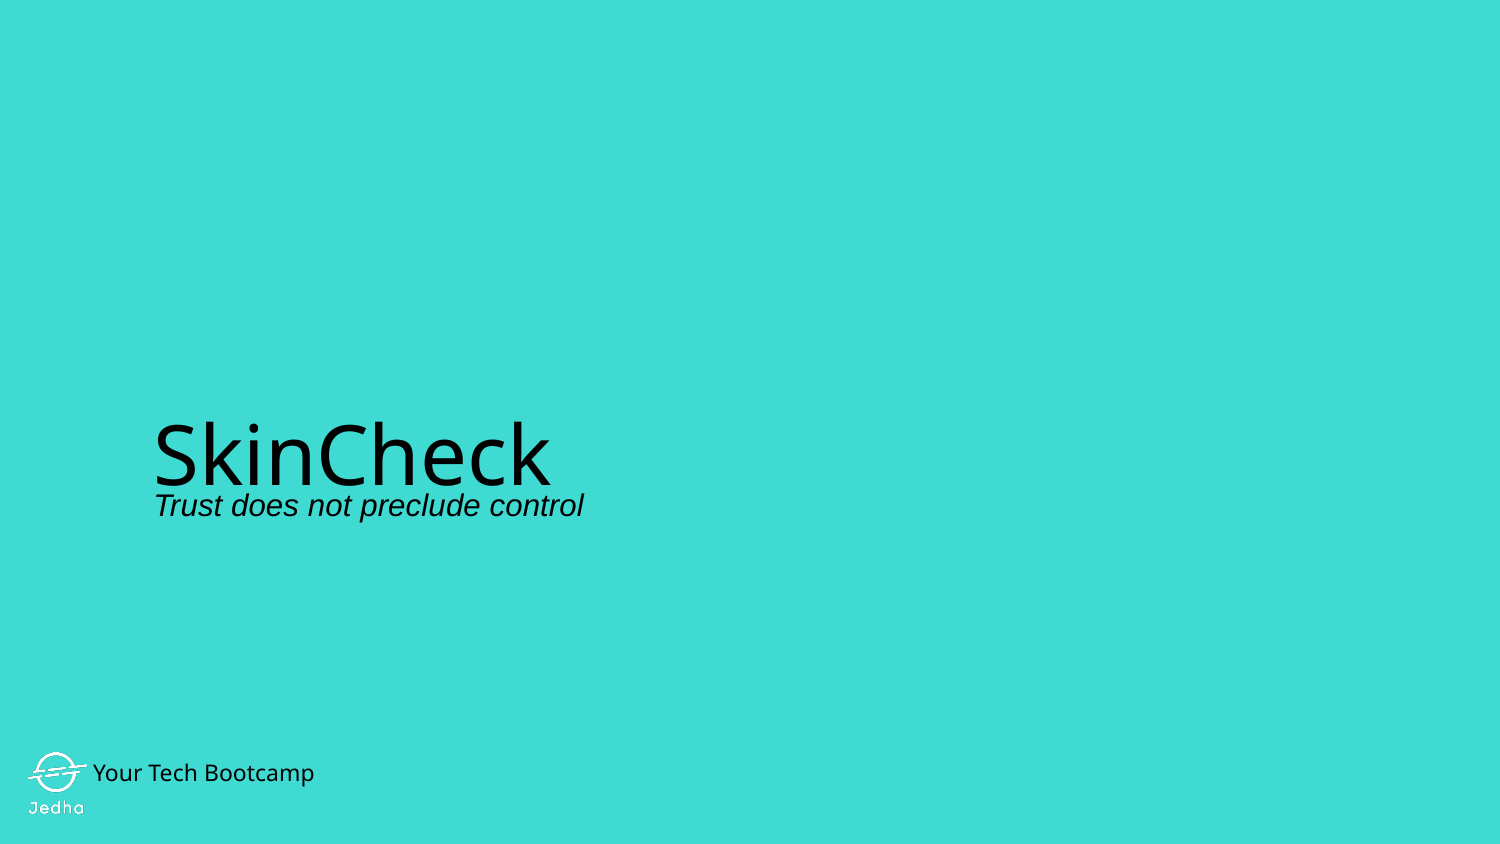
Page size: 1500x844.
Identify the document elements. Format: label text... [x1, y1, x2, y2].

text_box Trust does not preclude control [138, 477, 889, 531]
title SkinCheck [138, 365, 1332, 517]
picture [28, 752, 87, 814]
title Your Tech Bootcamp [78, 700, 1141, 802]
